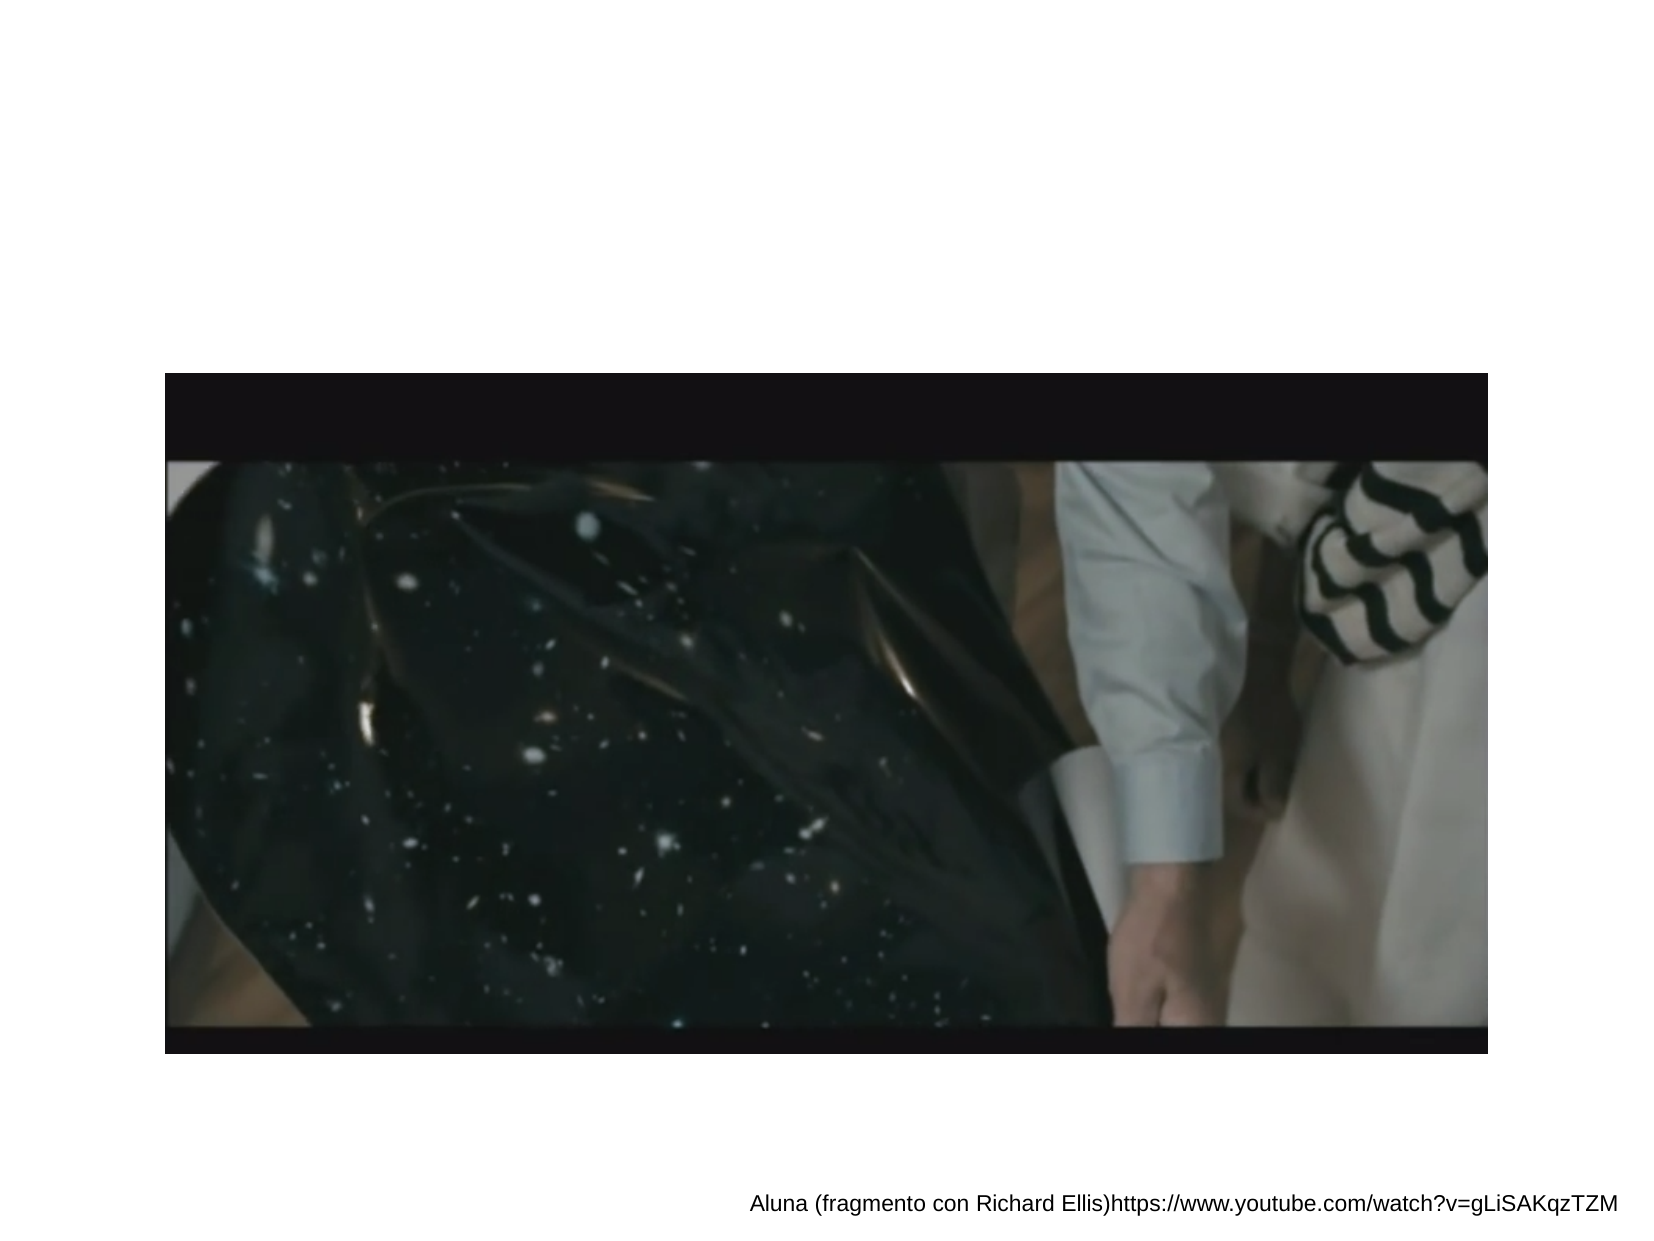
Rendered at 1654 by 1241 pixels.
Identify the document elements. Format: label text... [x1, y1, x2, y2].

text_box Aluna (fragmento con Richard Ellis)https://www.youtube.com/watch?v=gLiSAKqzTZM [735, 1183, 1654, 1241]
picture [165, 373, 1488, 1054]
